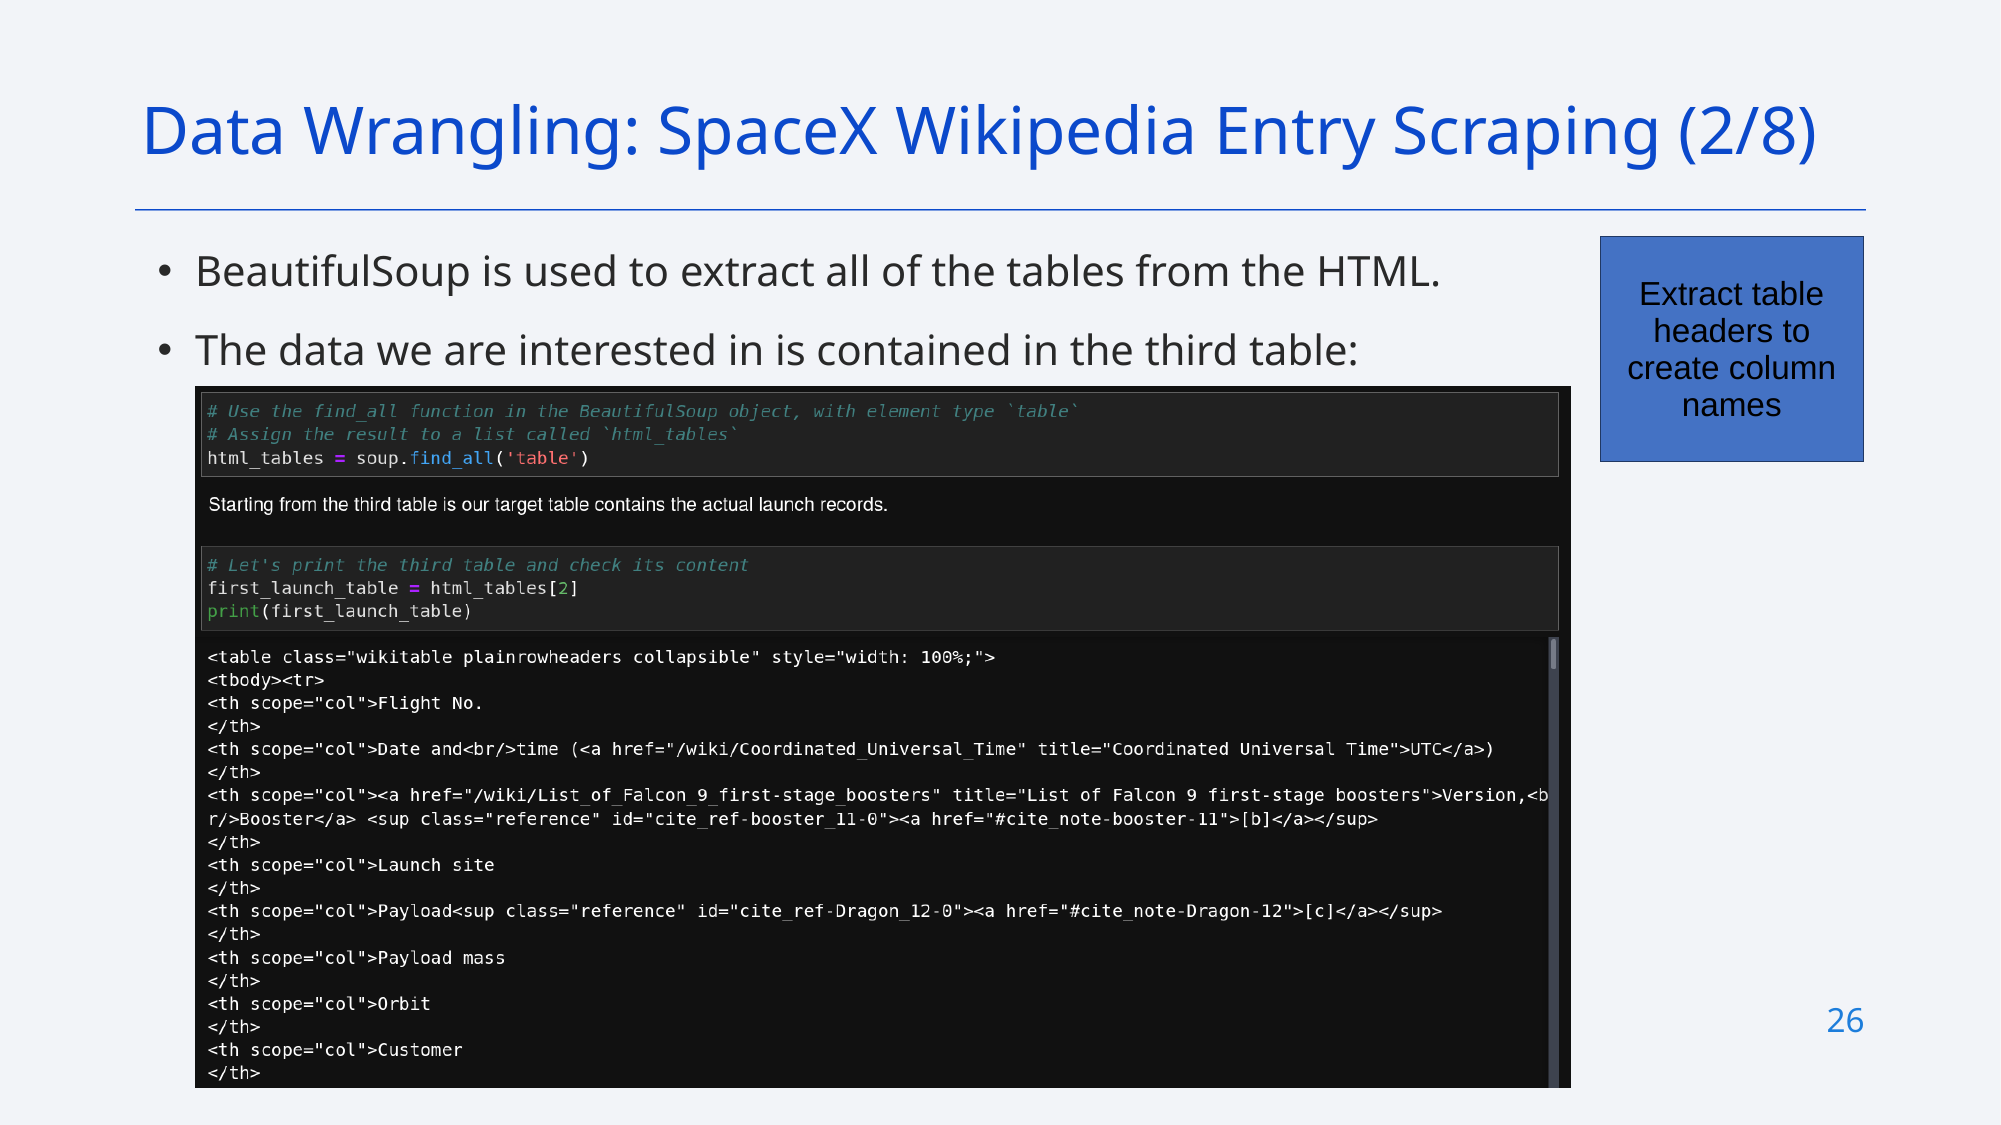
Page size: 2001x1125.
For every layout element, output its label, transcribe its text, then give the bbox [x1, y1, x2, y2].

list BeautifulSoup is used to extract all of the tables from the HTML. The data we are interested in is contained in the third table: [142, 237, 1576, 488]
picture [0, 0, 2001, 1125]
text_box Extract table headers to create column names [1600, 236, 1864, 462]
text_box Data Wrangling: SpaceX Wikipedia Entry Scraping (2/8) [126, 88, 1852, 179]
